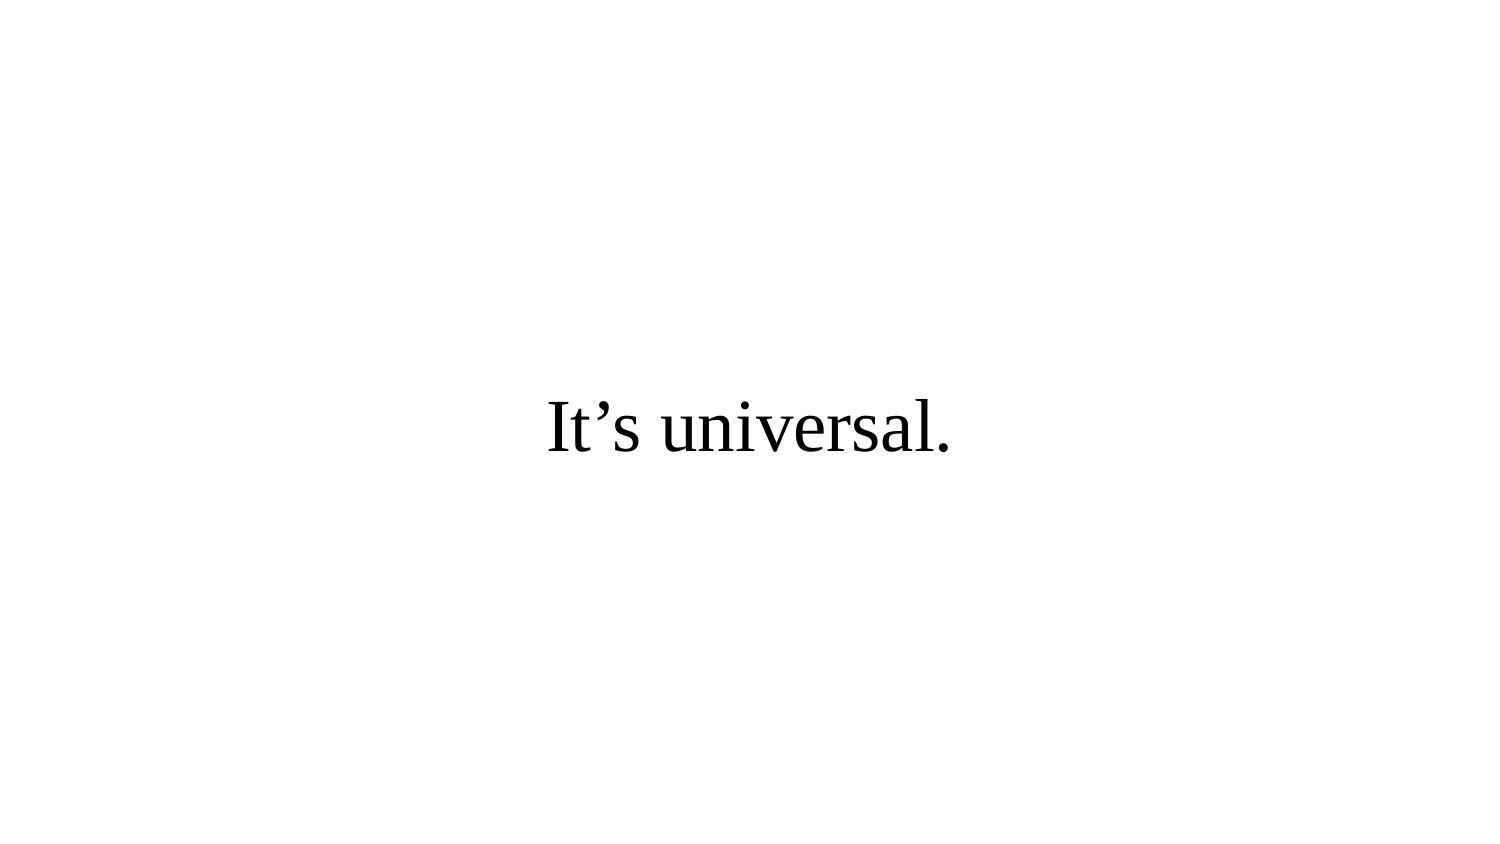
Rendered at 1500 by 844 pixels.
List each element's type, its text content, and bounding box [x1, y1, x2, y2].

title It’s universal. [51, 352, 1449, 491]
